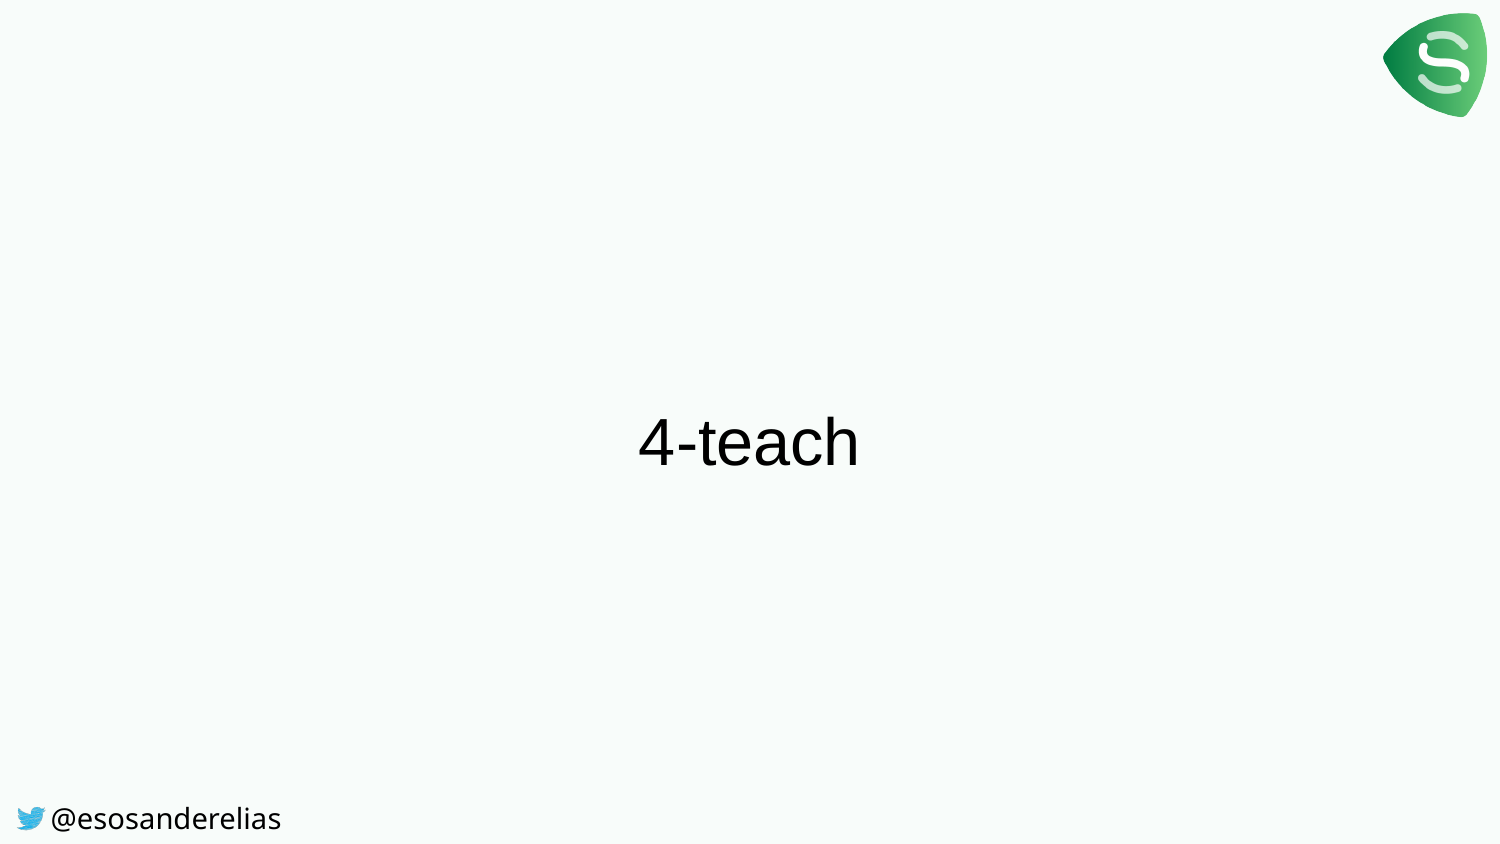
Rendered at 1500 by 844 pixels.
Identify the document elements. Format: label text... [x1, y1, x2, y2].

picture [1376, 6, 1494, 124]
picture [2, 790, 60, 844]
text_box 4-teach [75, 197, 1425, 687]
